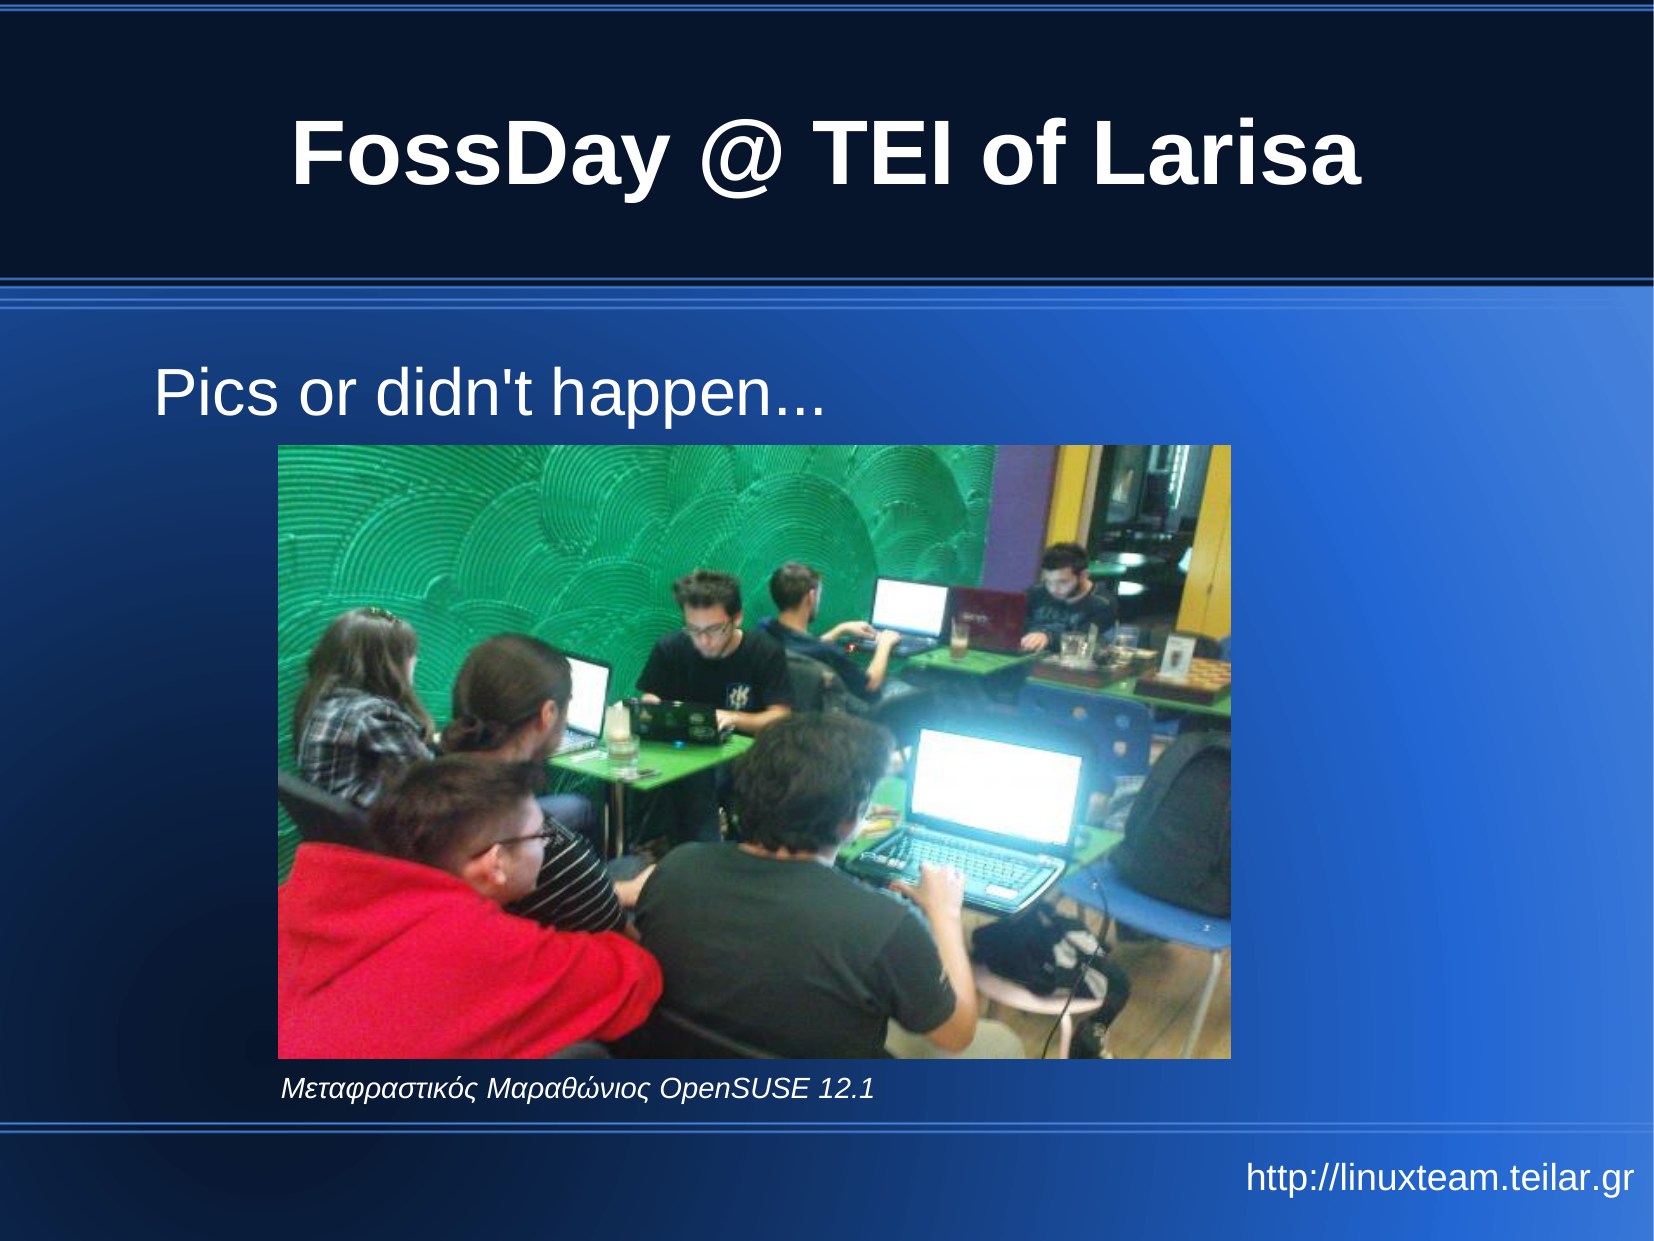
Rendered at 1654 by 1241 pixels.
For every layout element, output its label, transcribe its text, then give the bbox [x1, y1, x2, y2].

title FossDay @ TEI of Larisa [82, 49, 1571, 257]
list Μεταφραστικός Μαραθώνιος OpenSUSE 12.1 [210, 1071, 901, 1167]
picture [0, 0, 1654, 1241]
text_box http://linuxteam.teilar.gr [1200, 1155, 1636, 1201]
list Pics or didn't happen... [82, 355, 1571, 451]
